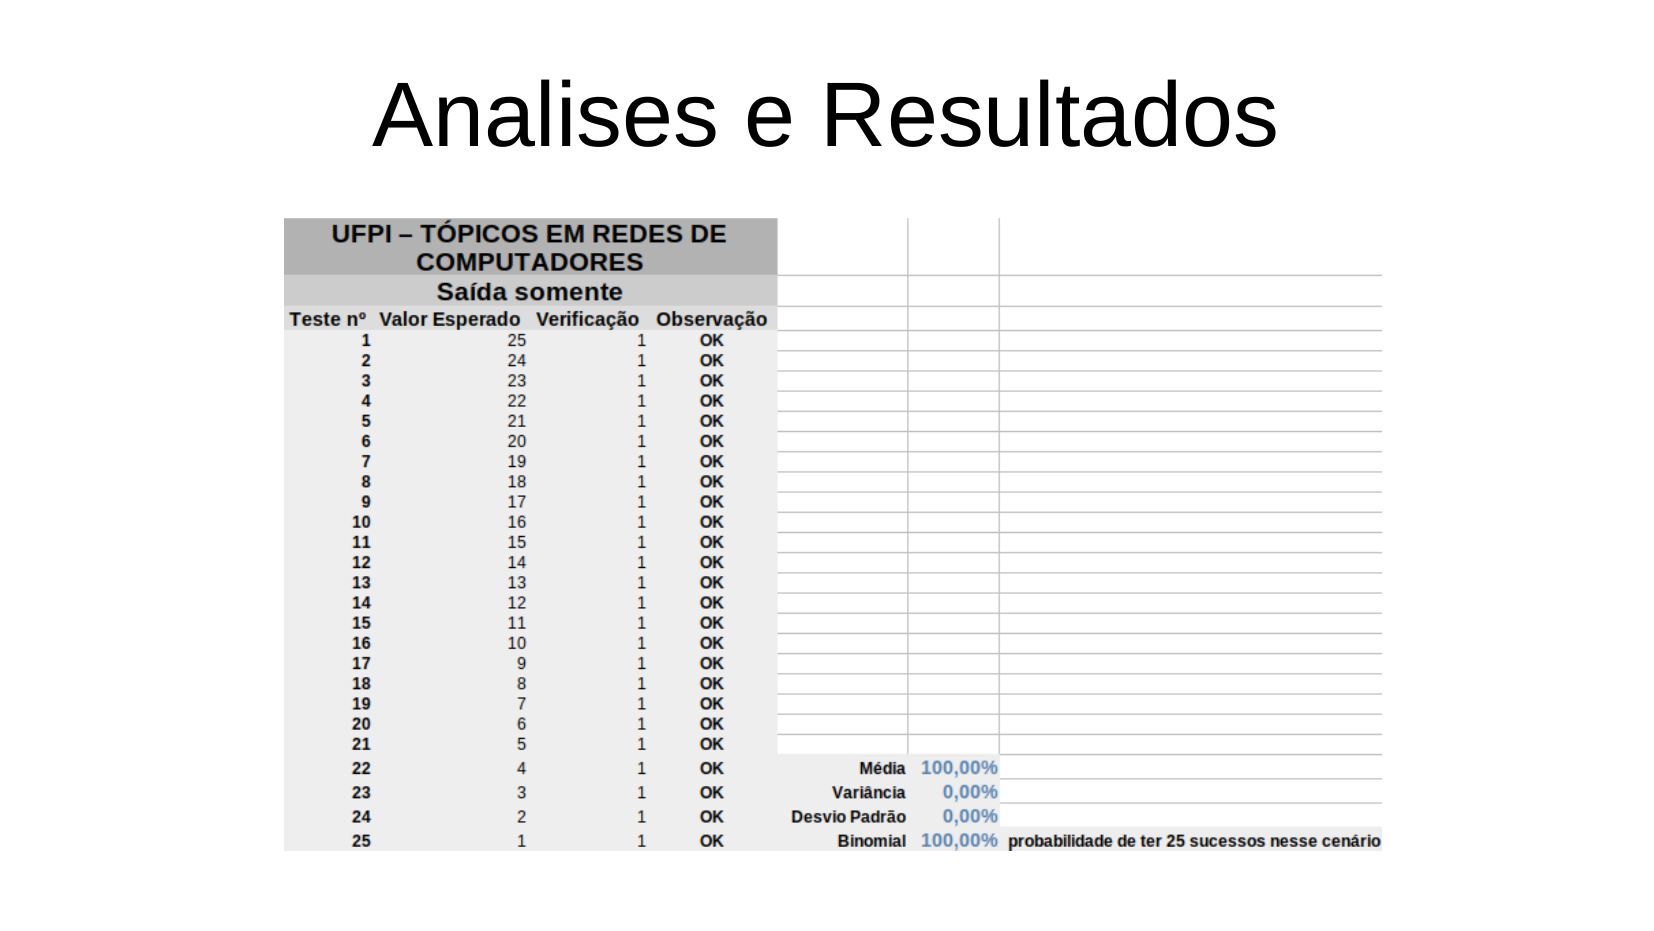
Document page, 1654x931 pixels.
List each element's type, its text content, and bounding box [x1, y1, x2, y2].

title Analises e Resultados [82, 37, 1571, 193]
picture [284, 217, 1382, 851]
